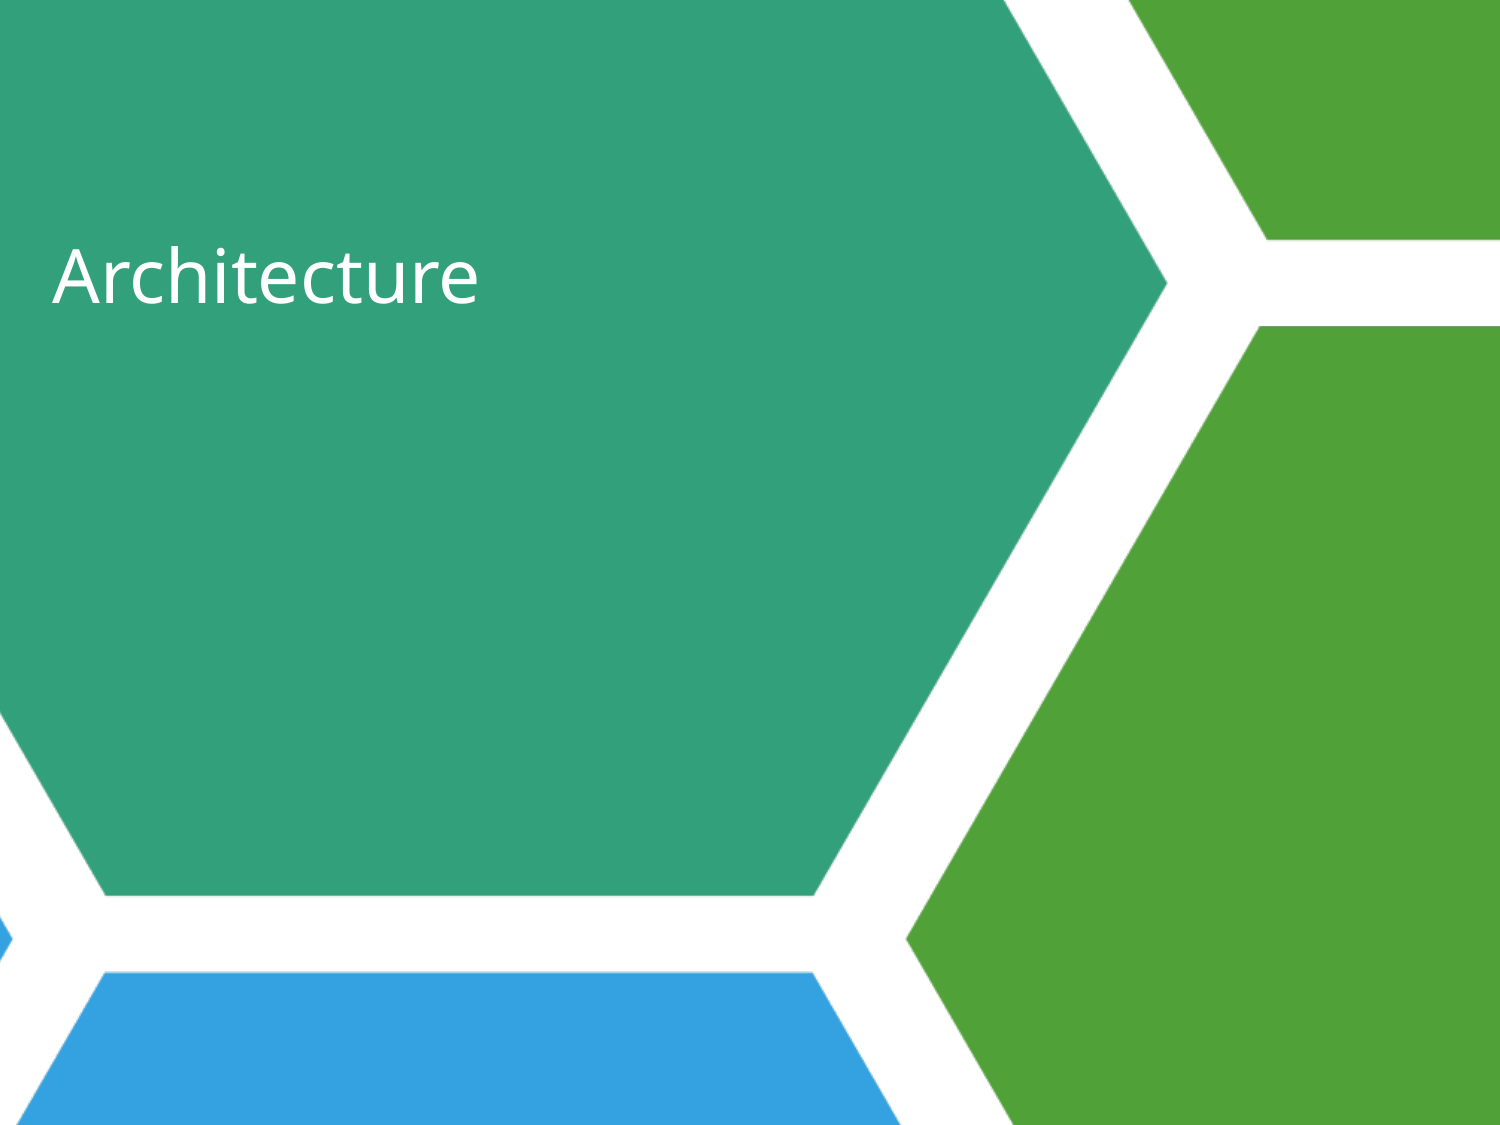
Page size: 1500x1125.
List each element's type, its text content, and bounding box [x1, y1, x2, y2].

title Architecture [52, 147, 1099, 401]
picture [0, 0, 1500, 1125]
